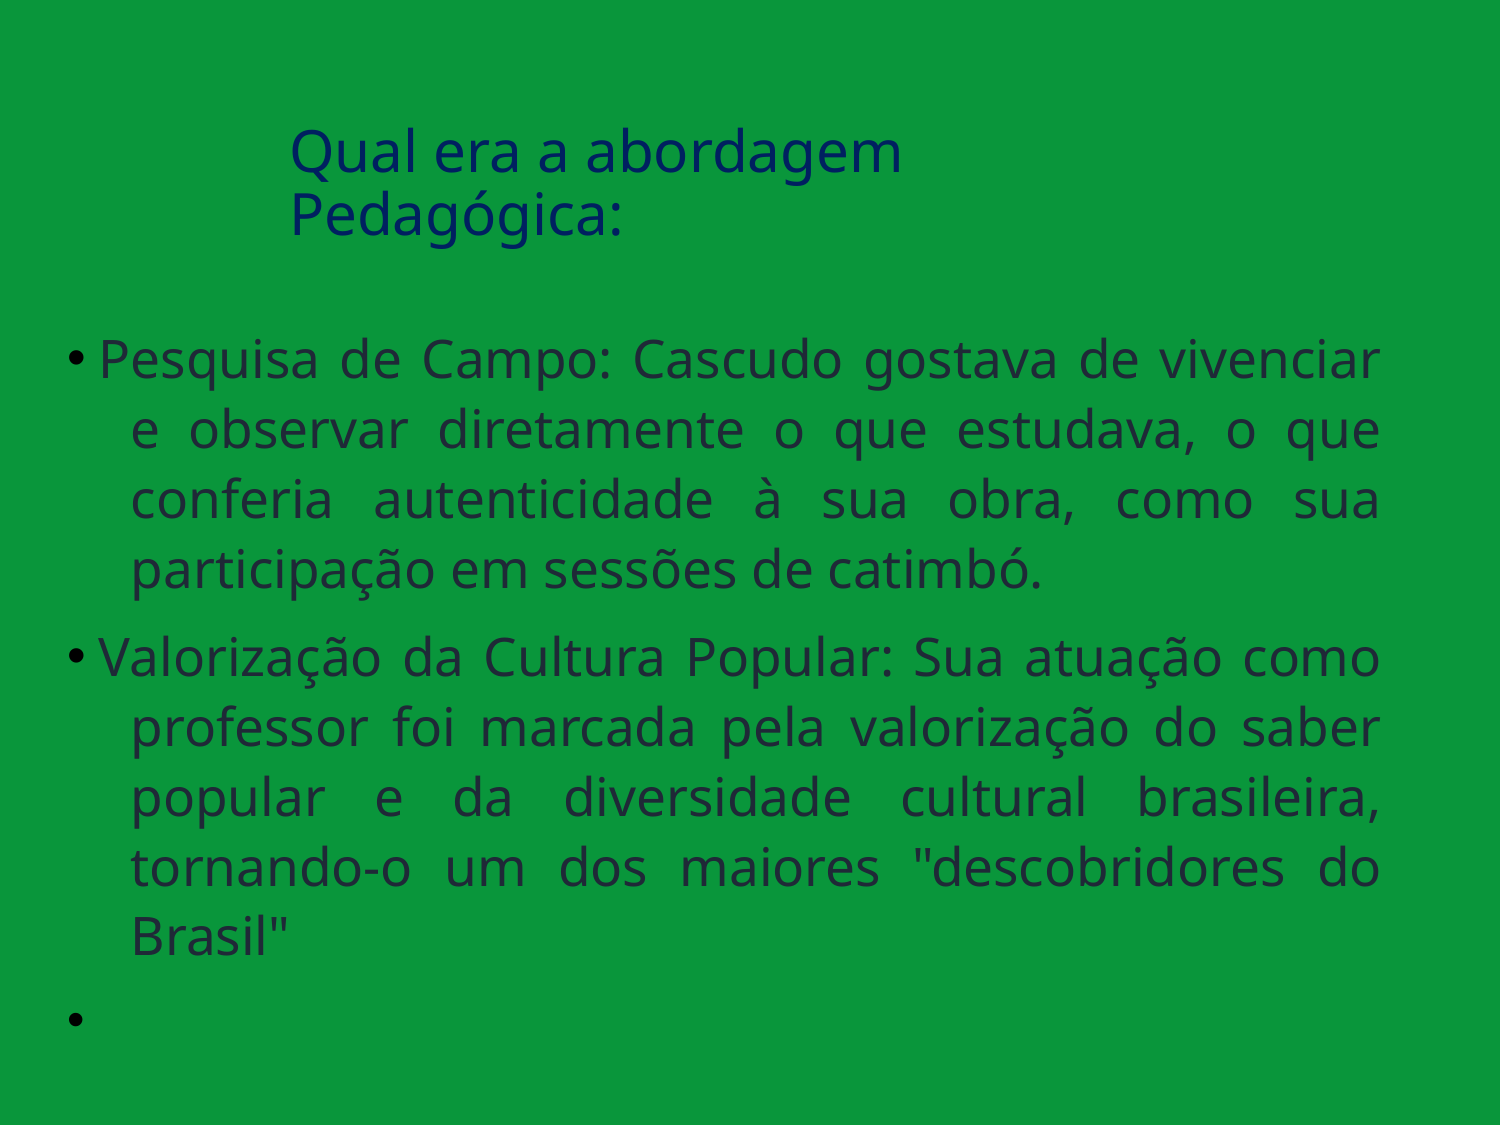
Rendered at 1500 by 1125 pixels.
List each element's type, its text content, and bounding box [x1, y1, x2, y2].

title Qual era a abordagem Pedagógica: [274, 88, 1228, 282]
list Pesquisa de Campo: Cascudo gostava de vivenciar e observar diretamente o que estudava, o que conferia autenticidade à sua obra, como sua participação em sessões de catimbó. Valorização da Cultura Popular: Sua atuação como professor foi marcada pela valorização do saber popular e da diversidade cultural brasileira, tornando-o um dos maiores "descobridores do Brasil" [52, 311, 1397, 979]
